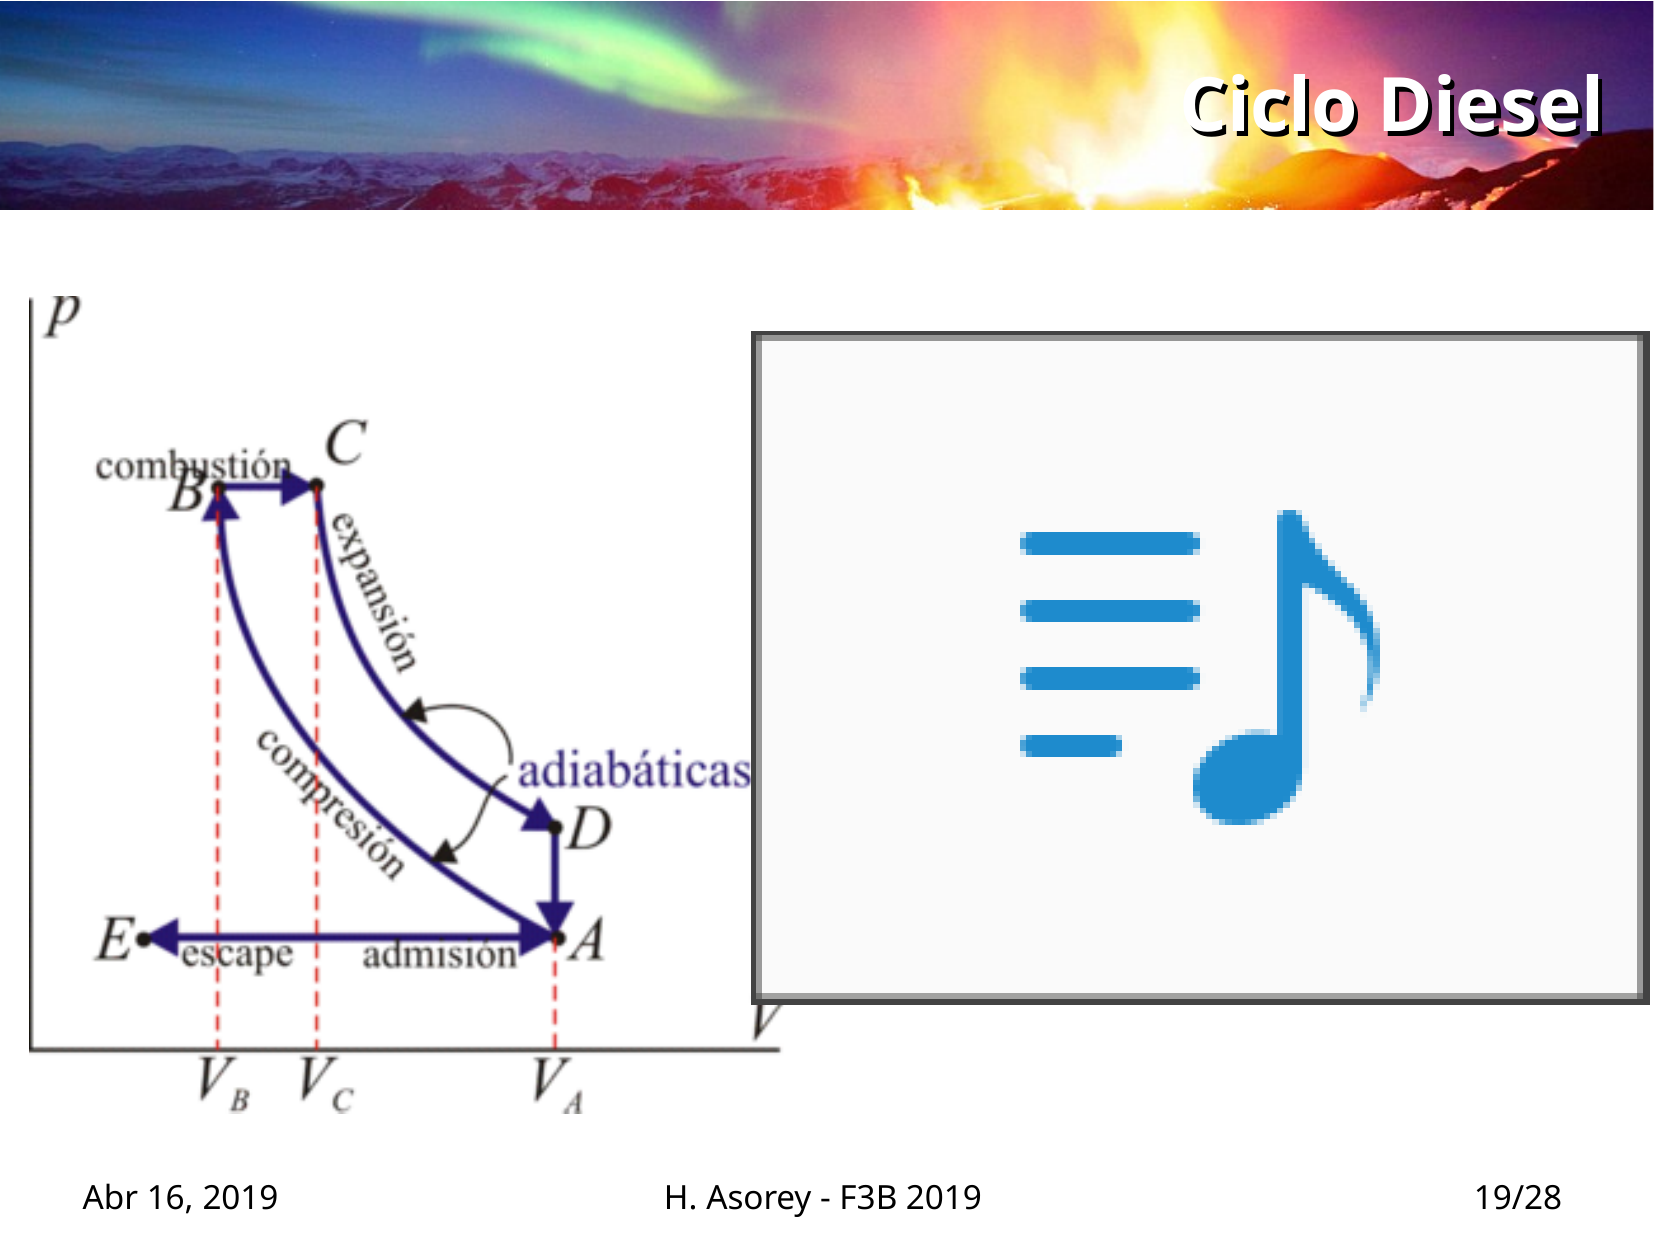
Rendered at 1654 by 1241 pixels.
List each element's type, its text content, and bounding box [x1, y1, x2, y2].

picture [0, 1, 1654, 210]
title Ciclo Diesel [45, 15, 1606, 191]
text_box [750, 330, 1651, 1006]
picture [29, 296, 791, 1114]
